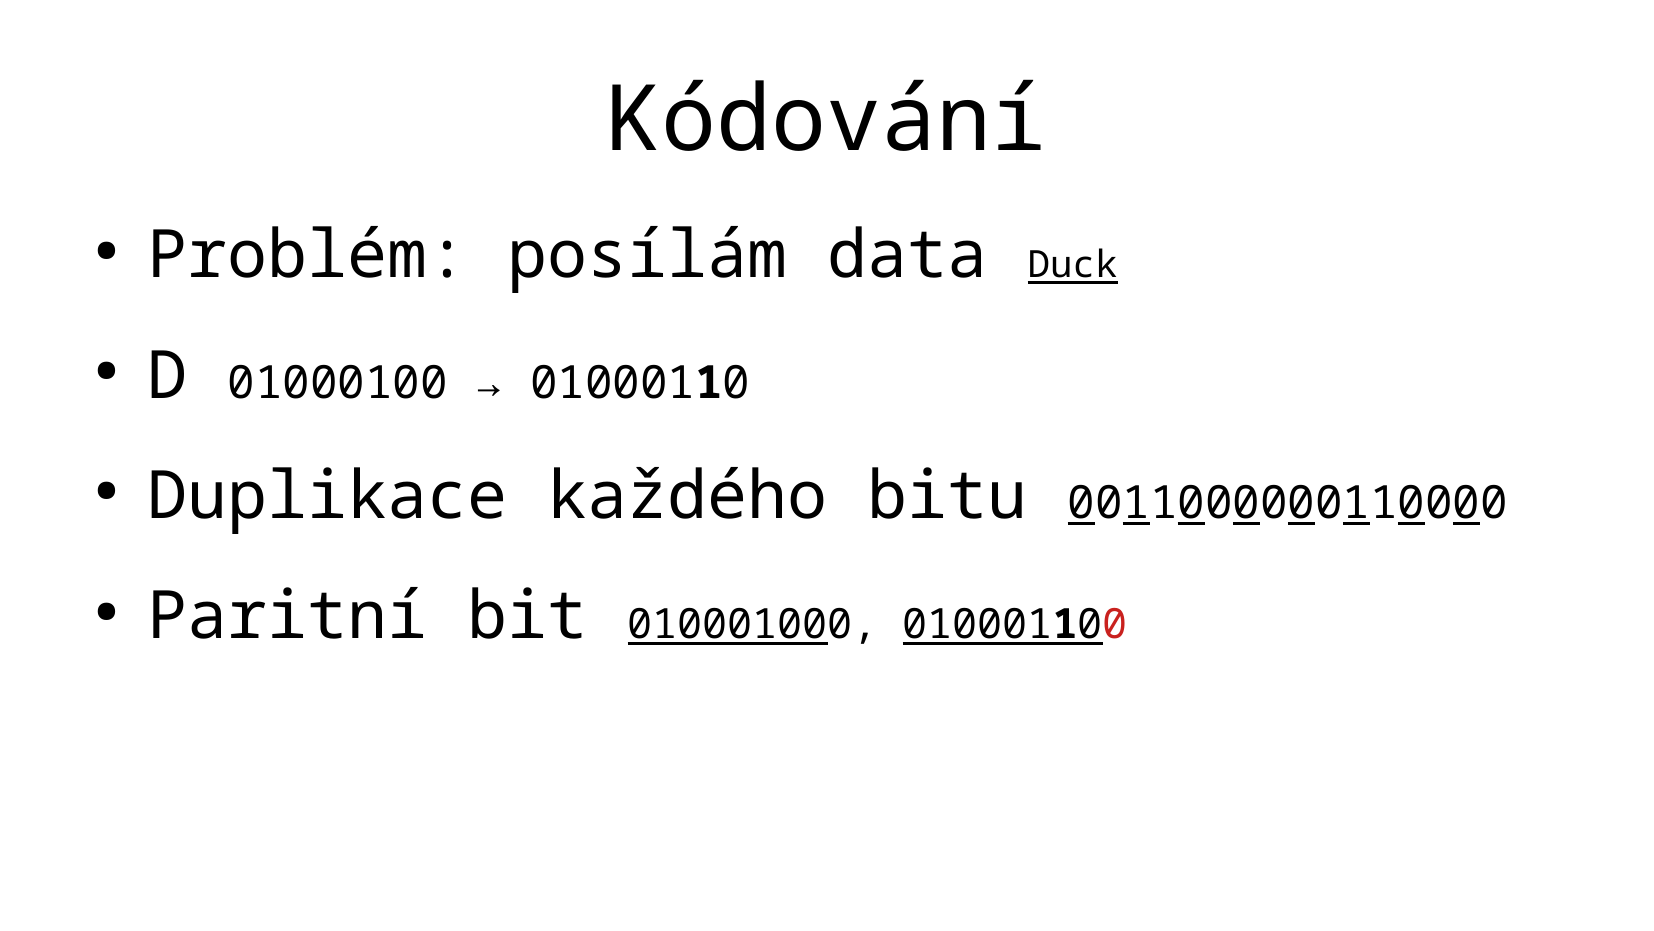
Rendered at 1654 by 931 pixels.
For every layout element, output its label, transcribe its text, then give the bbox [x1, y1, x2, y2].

list Problém: posílám data Duck D 01000100 → 01000110 Duplikace každého bitu 0011000000110000 Paritní bit 010001000, 010001100 [76, 206, 1565, 747]
title Kódování [82, 37, 1571, 193]
